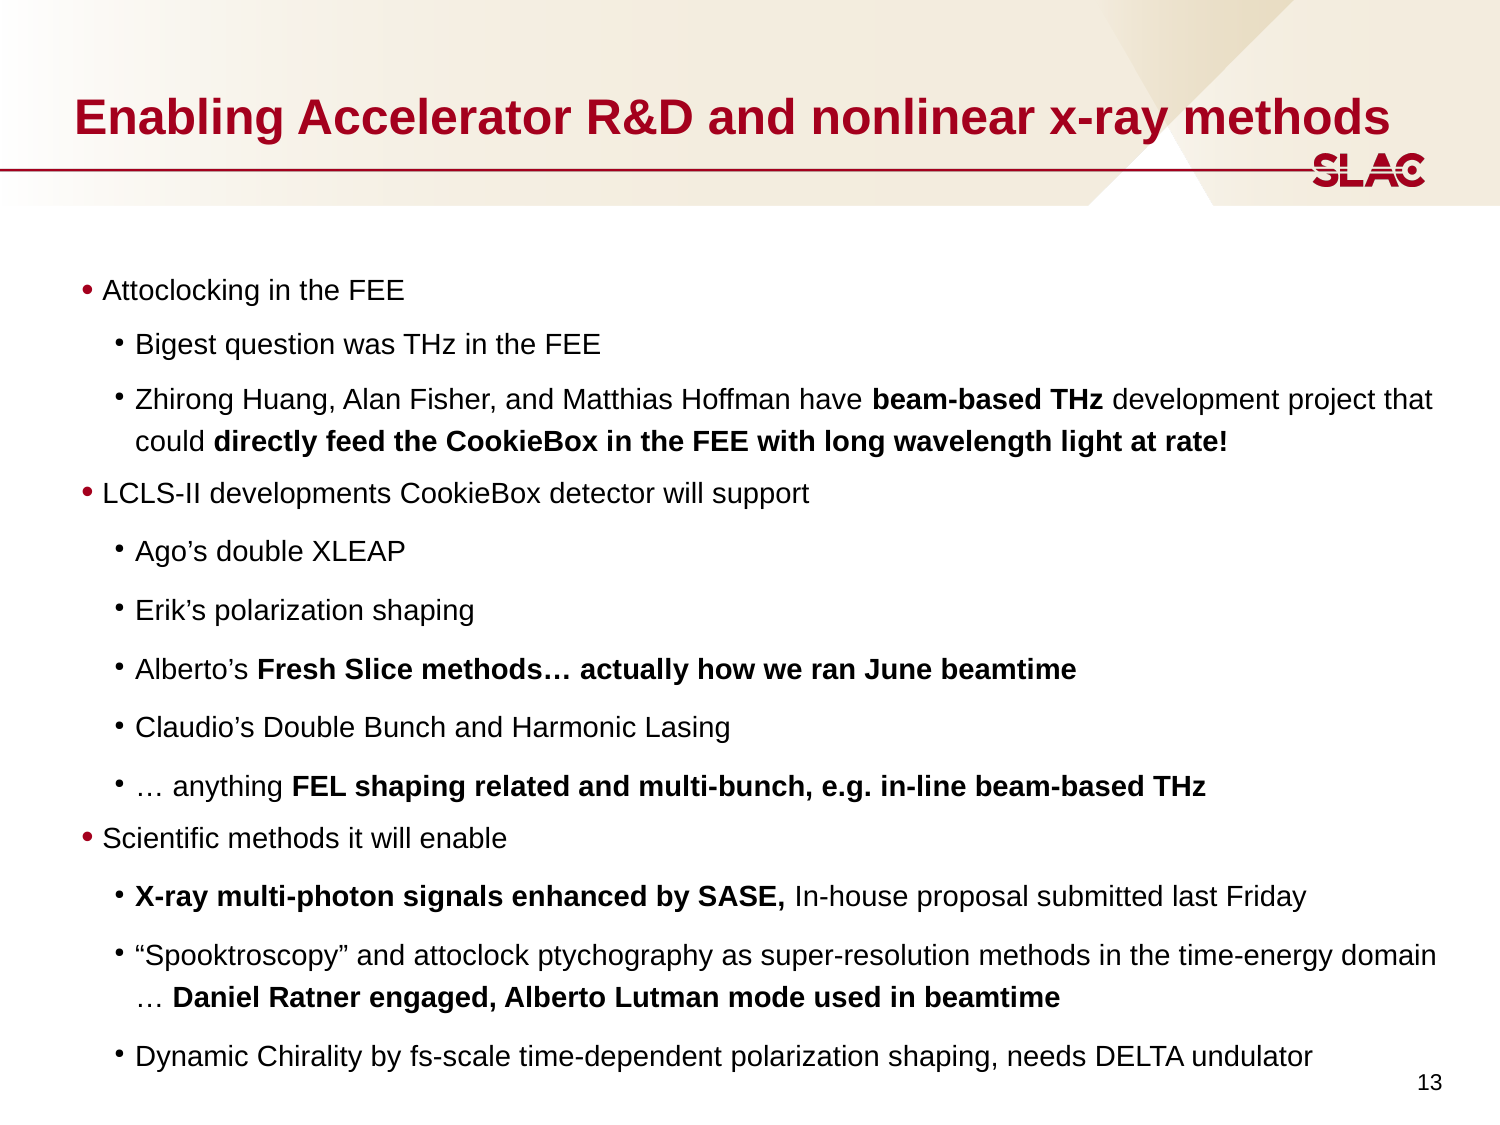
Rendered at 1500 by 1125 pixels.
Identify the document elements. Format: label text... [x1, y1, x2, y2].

list Attoclocking in the FEE Bigest question was THz in the FEE Zhirong Huang, Alan Fisher, and Matthias Hoffman have beam-based THz development project that could directly feed the CookieBox in the FEE with long wavelength light at rate! LCLS-II developments CookieBox detector will support Ago’s double XLEAP Erik’s polarization shaping Alberto’s Fresh Slice methods… actually how we ran June beamtime Claudio’s Double Bunch and Harmonic Lasing … anything FEL shaping related and multi-bunch, e.g. in-line beam-based THz Scientific methods it will enable X-ray multi-photon signals enhanced by SASE, In-house proposal submitted last Friday “Spooktroscopy” and attoclock ptychography as super-resolution methods in the time-energy domain … Daniel Ratner engaged, Alberto Lutman mode used in beamtime Dynamic Chirality by fs-scale time-dependent polarization shaping, needs DELTA undulator [48, 264, 1441, 1081]
title Enabling Accelerator R&D and nonlinear x-ray methods [74, 21, 1404, 145]
picture [0, 0, 1500, 206]
slide_number 9 [1405, 1036, 1458, 1125]
